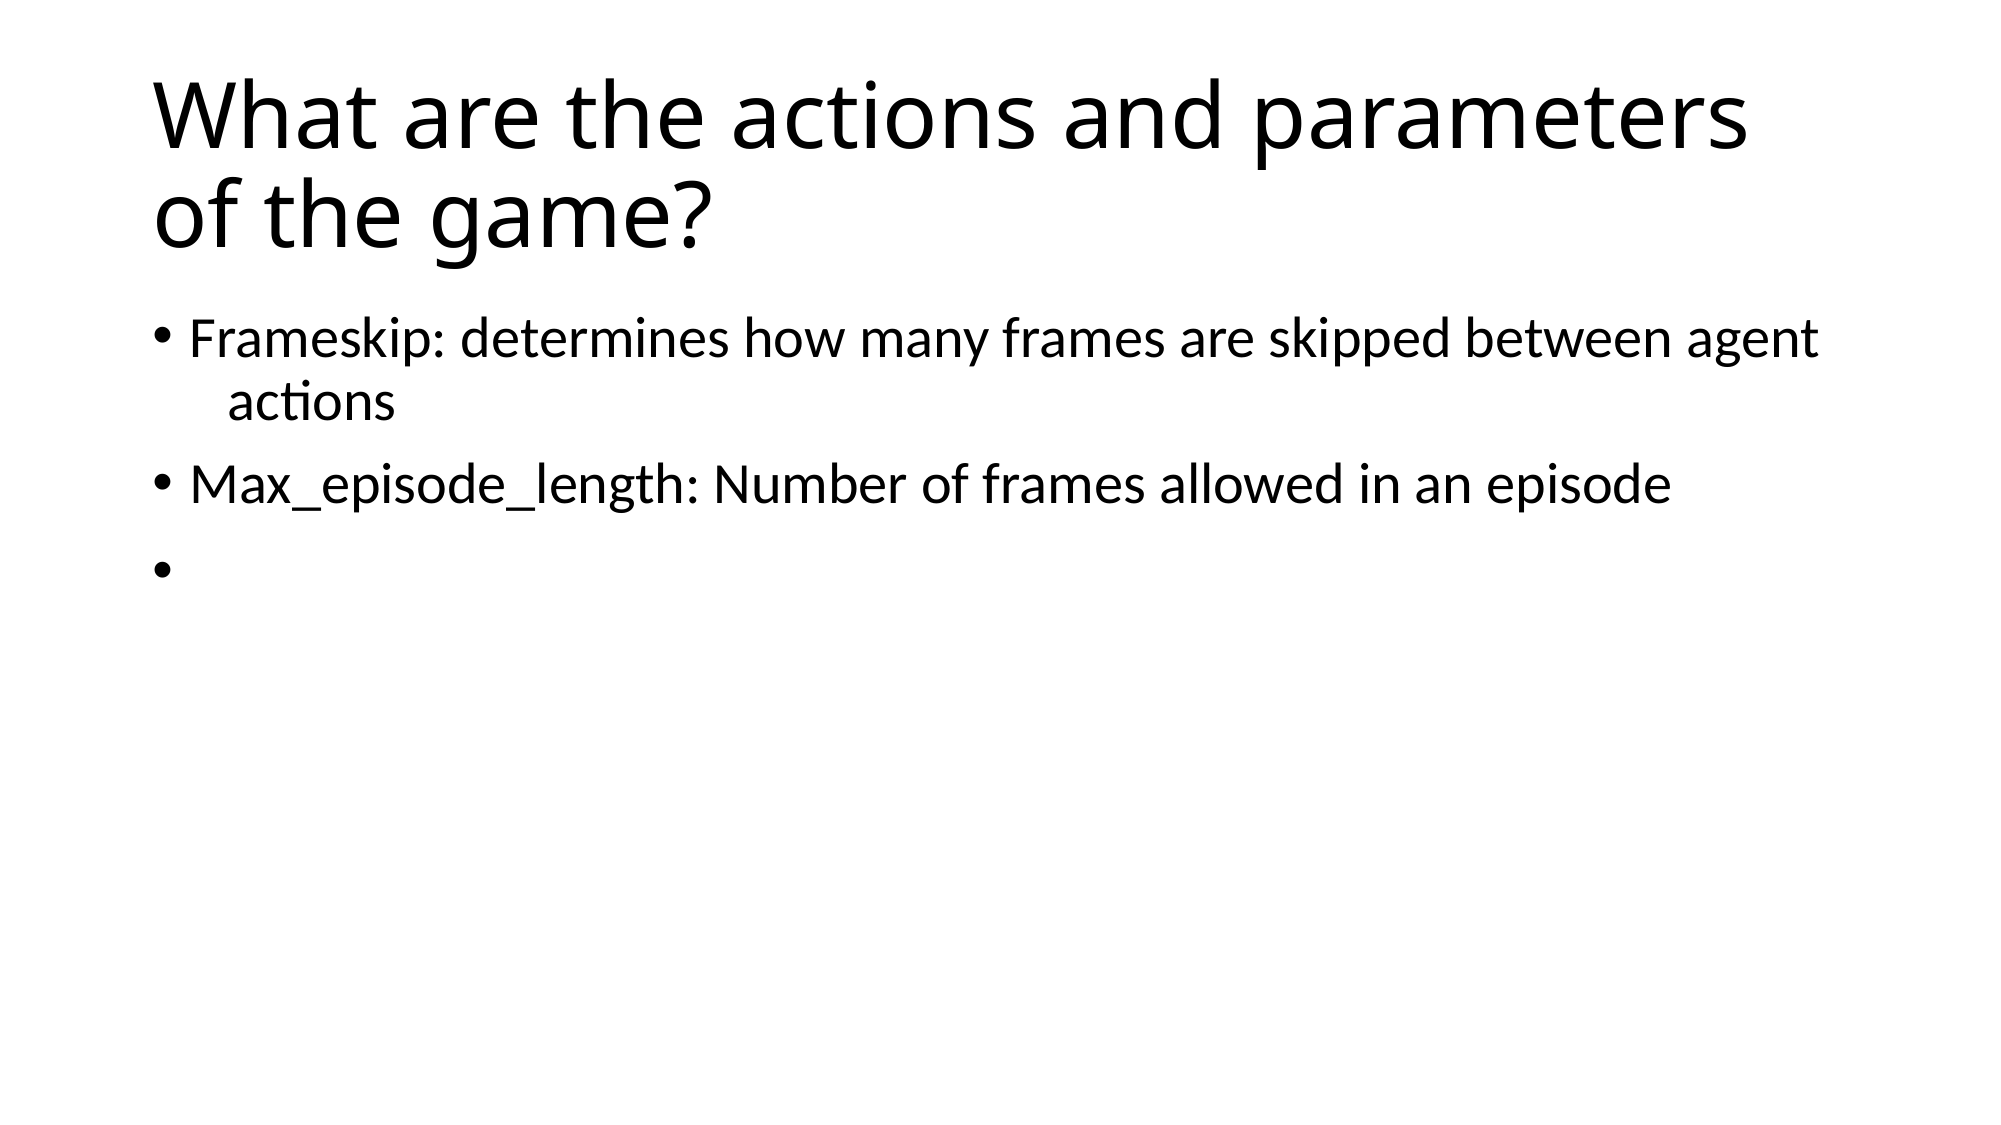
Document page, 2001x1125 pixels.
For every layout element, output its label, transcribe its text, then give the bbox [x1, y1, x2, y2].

list Frameskip: determines how many frames are skipped between agent actions Max_episode_length: Number of frames allowed in an episode [137, 299, 1863, 1014]
title What are the actions and parameters of the game? [137, 59, 1863, 278]
